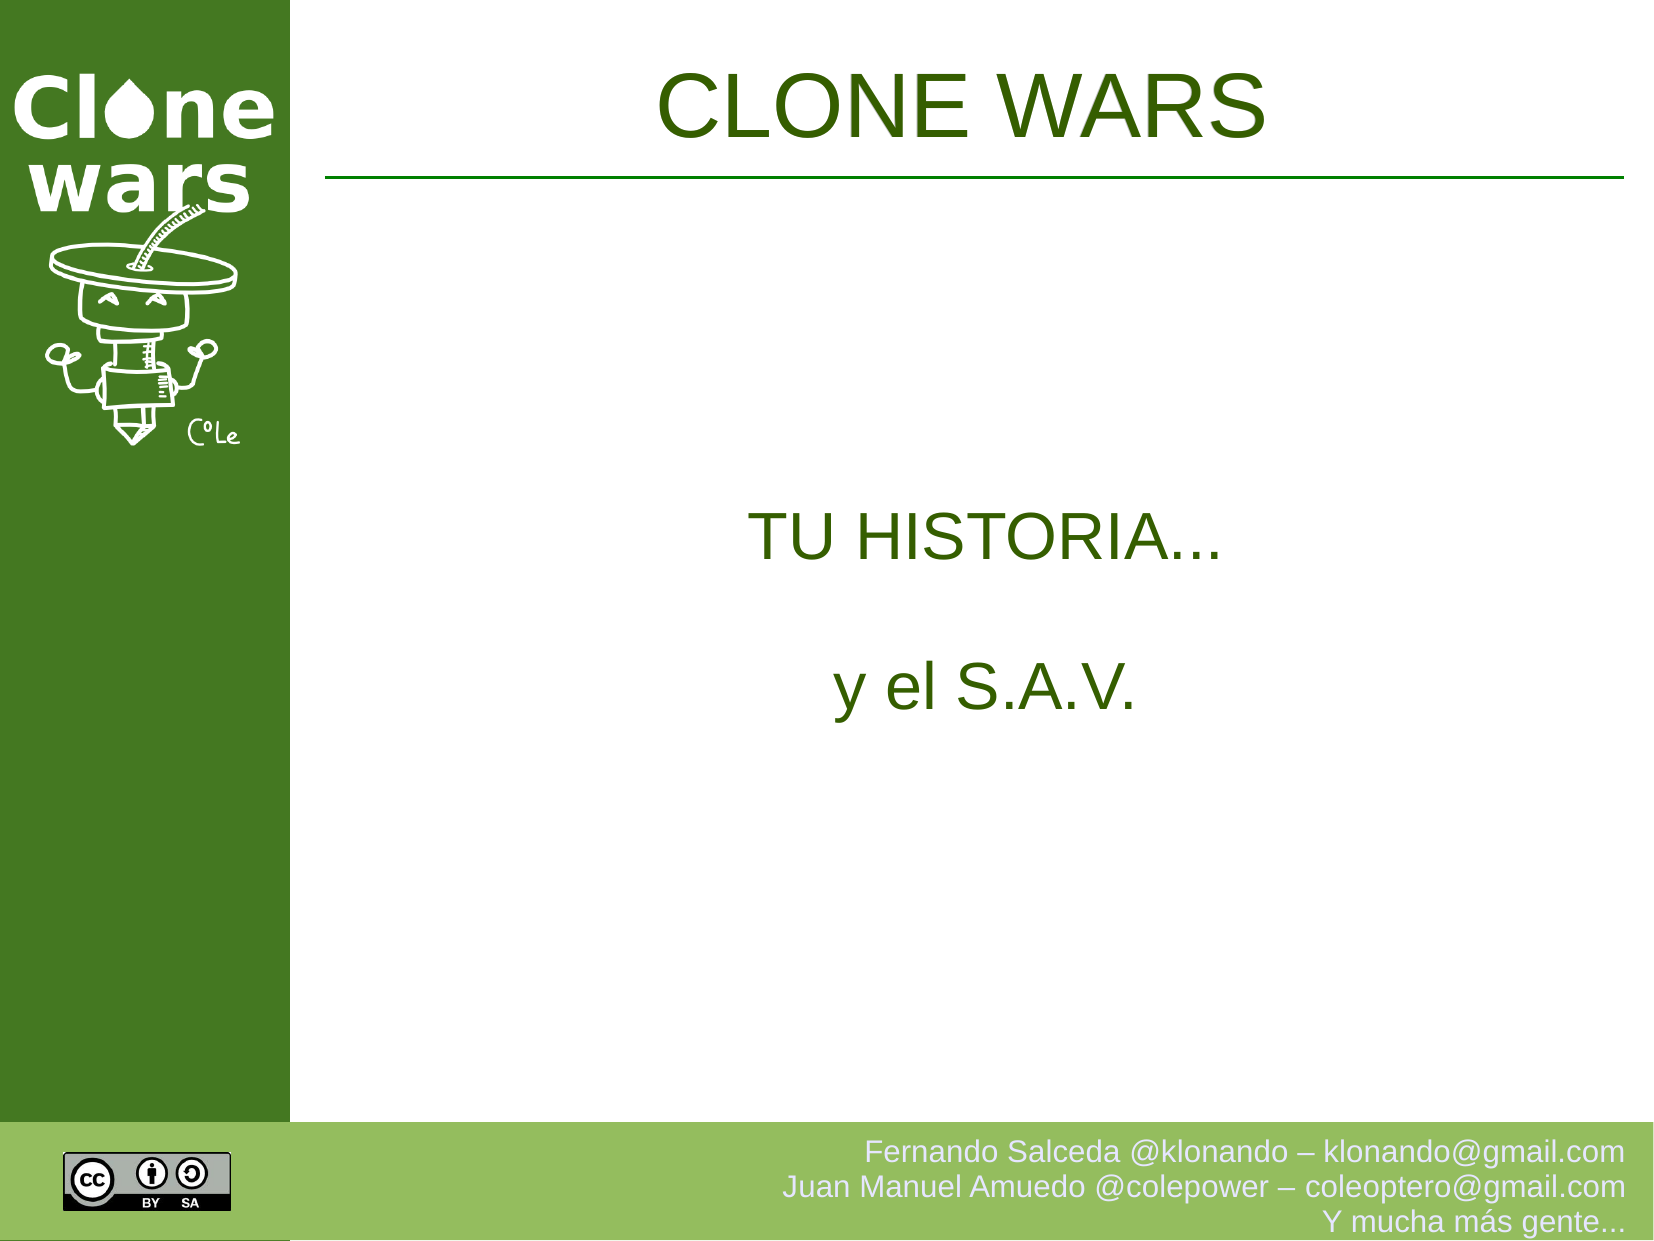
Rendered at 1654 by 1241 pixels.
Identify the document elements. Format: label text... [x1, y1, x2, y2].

subtitle TU HISTORIA... y el S.A.V. [389, 183, 1583, 1040]
text_box [0, 1122, 1654, 1241]
title CLONE WARS [413, 17, 1512, 176]
picture [0, 0, 290, 1122]
title CLONE WARS [413, 179, 1512, 183]
picture [63, 1152, 231, 1211]
text_box Fernando Salceda @klonando – klonando@gmail.com Juan Manuel Amuedo @colepower – coleoptero@gmail.com Y mucha más gente... [767, 1127, 1654, 1241]
